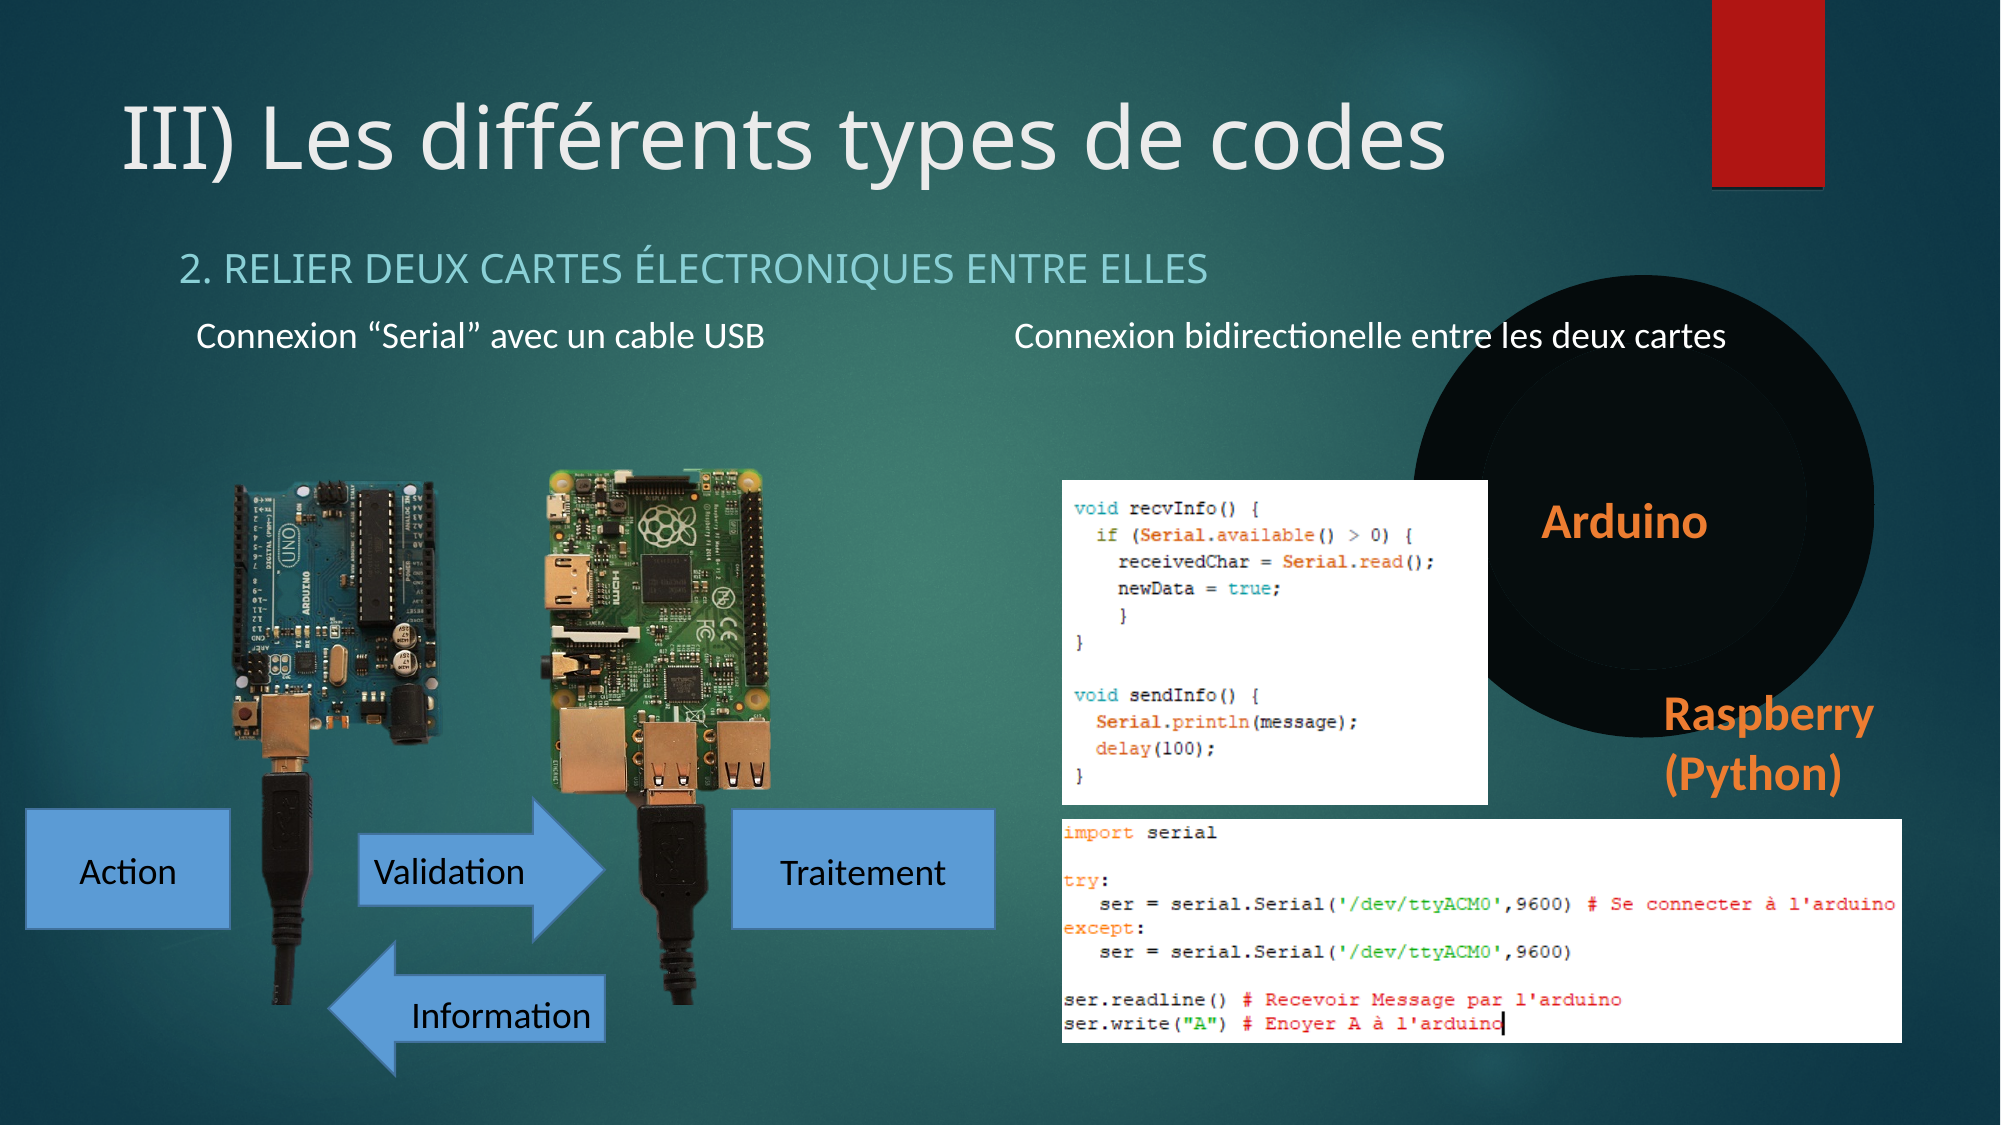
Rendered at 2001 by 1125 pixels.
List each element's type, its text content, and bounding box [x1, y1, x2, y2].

picture [127, 427, 898, 1005]
text_box [732, 809, 995, 929]
list 2. Relier deux cartes électroniques entre elles [163, 240, 1246, 305]
text_box Connexion bidirectionelle entre les deux cartes [999, 304, 1753, 365]
picture [1062, 819, 1902, 1043]
picture [1062, 480, 1488, 805]
text_box [328, 941, 605, 1076]
text_box [358, 797, 605, 942]
title III) Les différents types de codes [106, 74, 1649, 305]
text_box Validation [358, 839, 563, 901]
text_box [26, 809, 230, 929]
text_box Arduino [1526, 480, 1869, 557]
text_box Connexion “Serial” avec un cable USB [181, 304, 868, 365]
text_box Action [64, 839, 261, 901]
text_box Raspberry (Python) [1648, 672, 1898, 810]
text_box Information [396, 983, 624, 1045]
text_box Traitement [765, 840, 981, 901]
